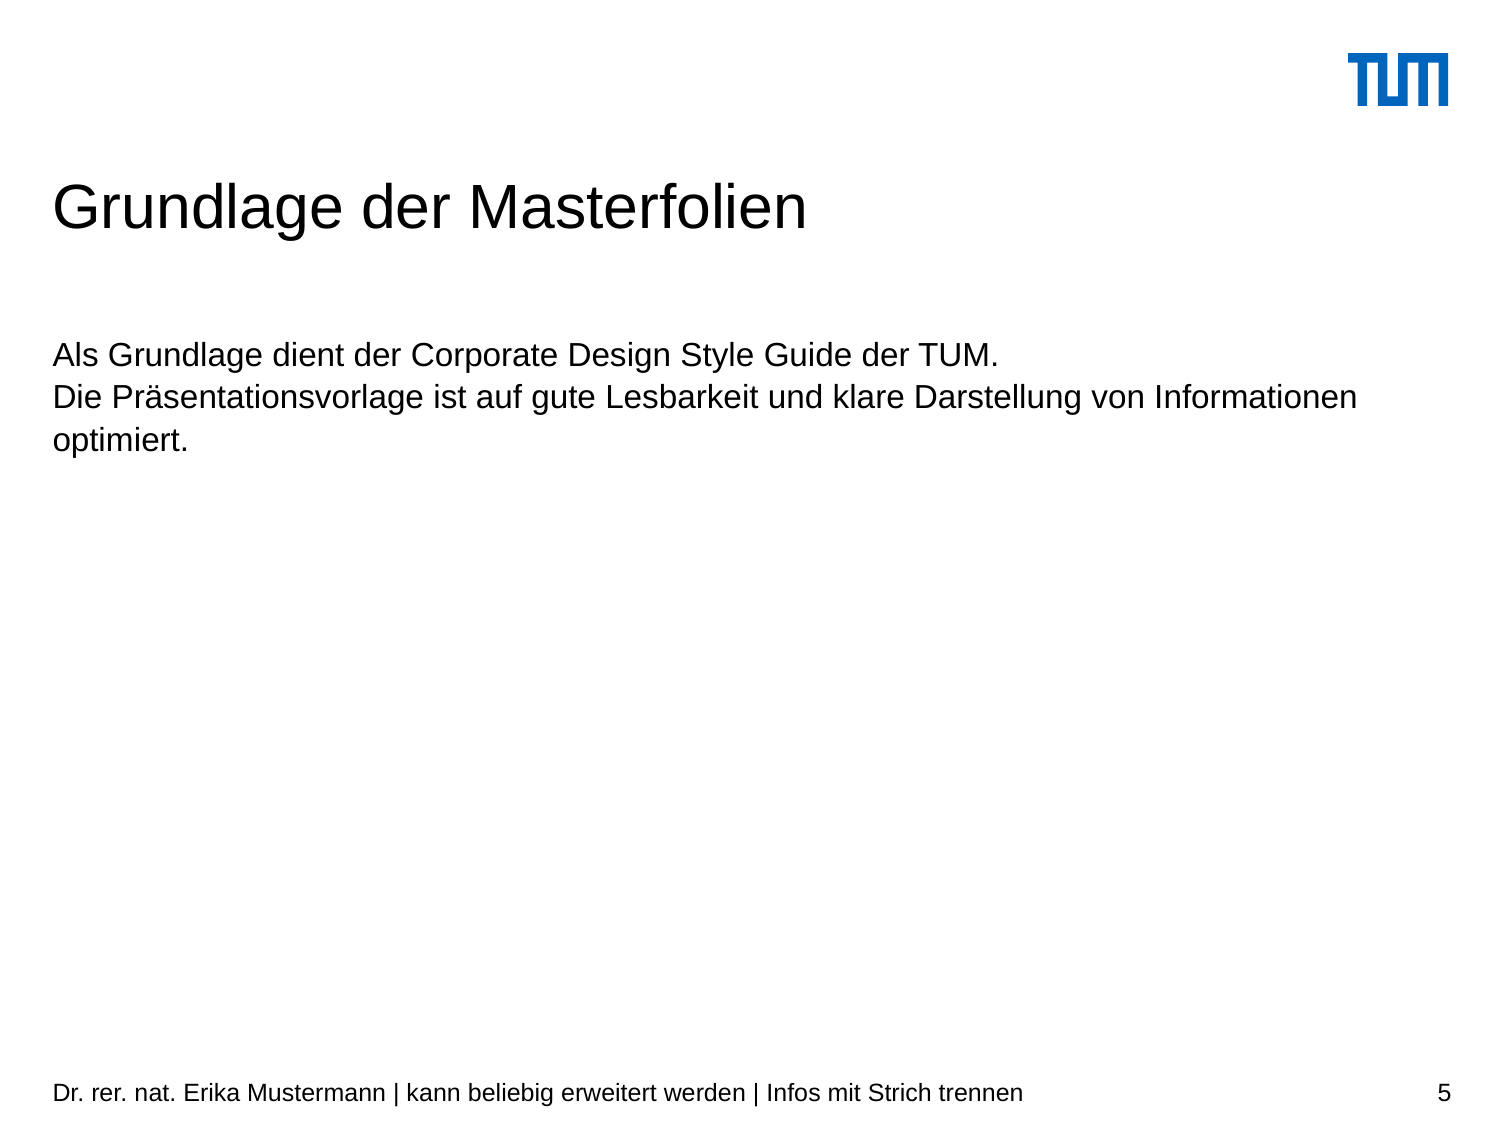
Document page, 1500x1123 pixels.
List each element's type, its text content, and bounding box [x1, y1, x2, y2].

title Grundlage der Masterfolien [52, 171, 1453, 242]
list Als Grundlage dient der Corporate Design Style Guide der TUM. Die Präsentationsvorlage ist auf gute Lesbarkeit und klare Darstellung von Informationen optimiert. [52, 330, 1453, 1105]
